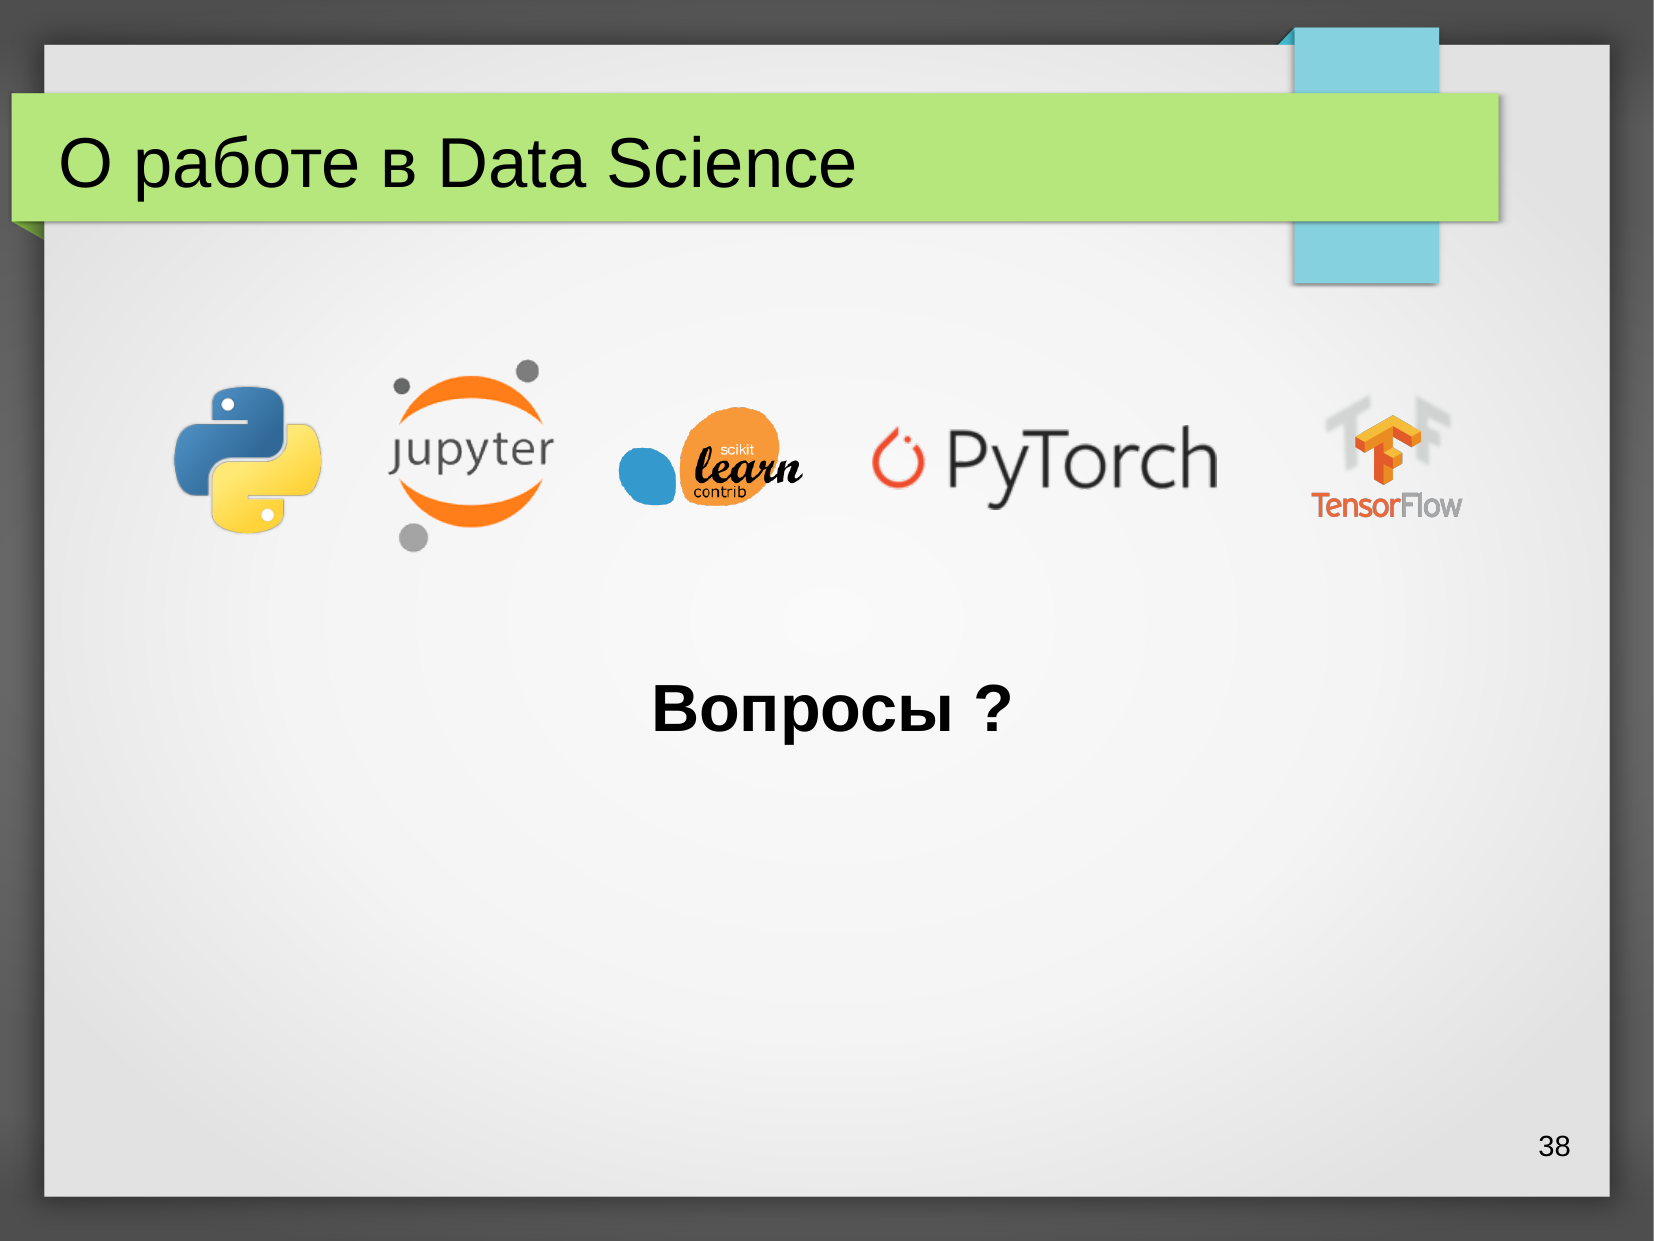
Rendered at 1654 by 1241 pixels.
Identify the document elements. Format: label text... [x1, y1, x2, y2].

title О работе в Data Science [59, 123, 1394, 203]
subtitle Вопросы ? [555, 637, 1111, 780]
picture [0, 0, 1654, 1241]
